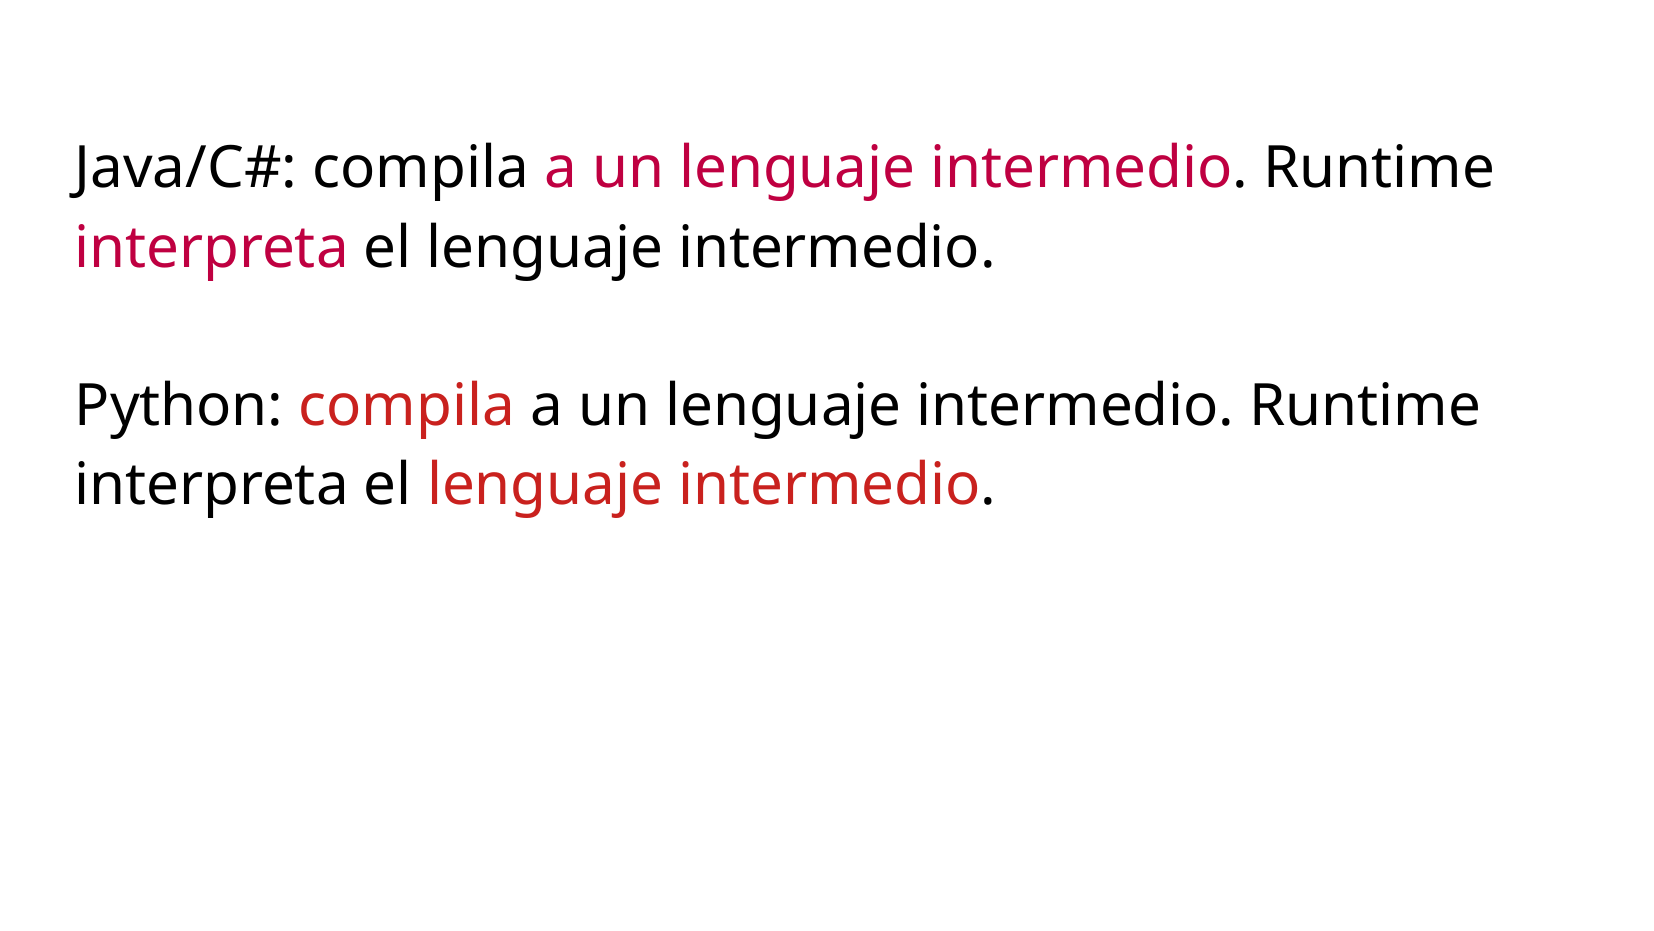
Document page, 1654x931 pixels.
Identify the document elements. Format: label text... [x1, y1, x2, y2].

text_box Java/C#: compila a un lenguaje intermedio. Runtime interpreta el lenguaje intermedio. Python: compila a un lenguaje intermedio. Runtime interpreta el lenguaje intermedio. [60, 118, 1606, 794]
